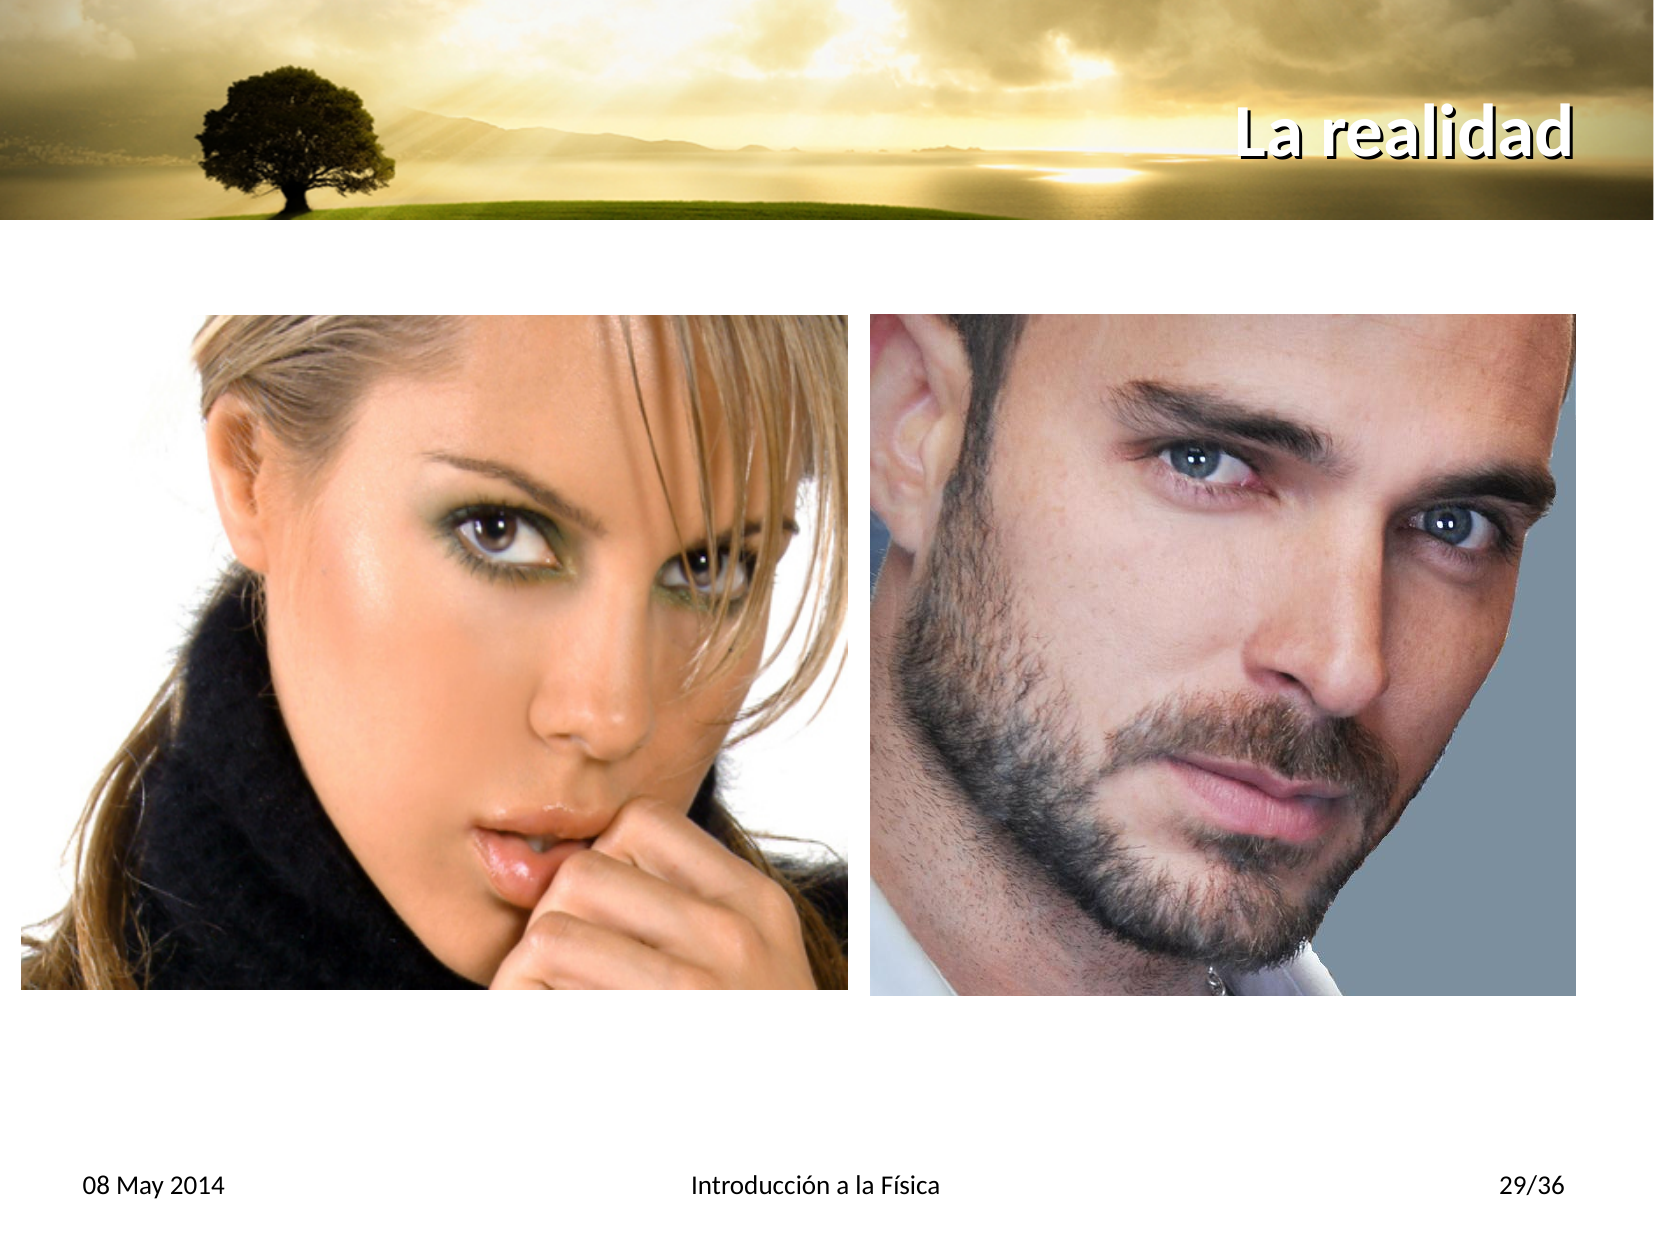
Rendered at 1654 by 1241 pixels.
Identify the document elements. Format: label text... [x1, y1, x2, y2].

picture [0, 0, 1654, 220]
picture [21, 315, 848, 991]
title La realidad [86, 49, 1576, 226]
picture [870, 314, 1576, 996]
